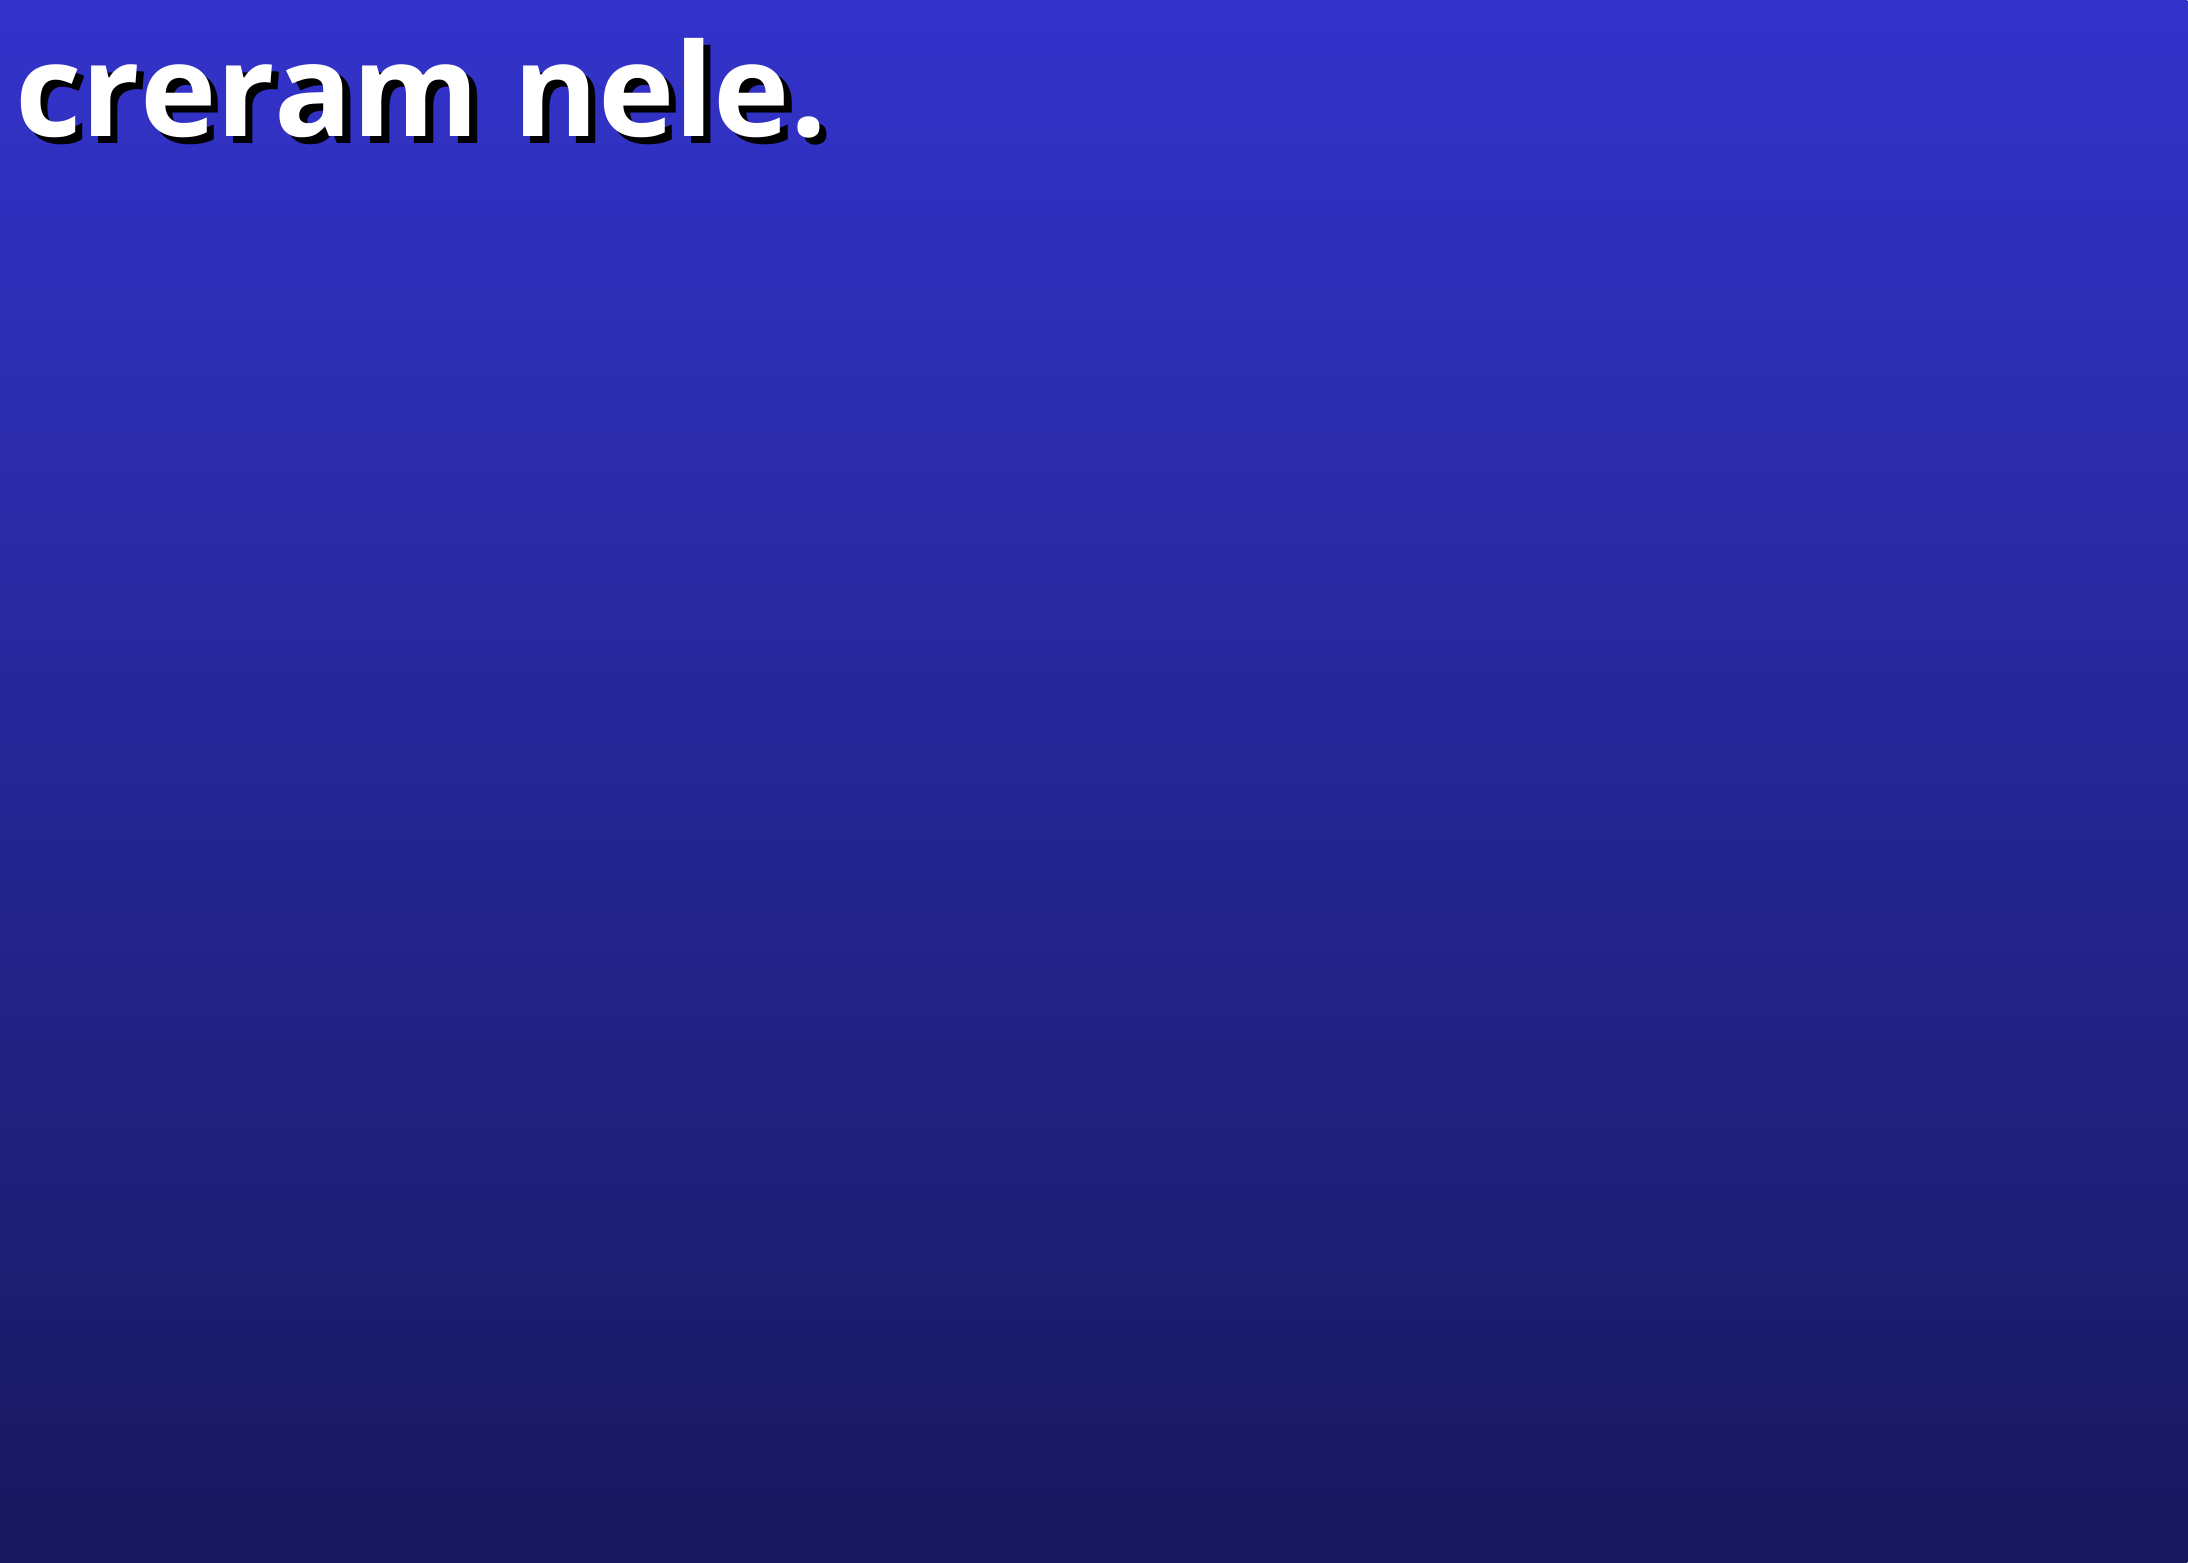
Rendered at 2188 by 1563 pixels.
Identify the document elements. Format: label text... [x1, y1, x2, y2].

text_box creram nele. [0, 0, 2188, 371]
